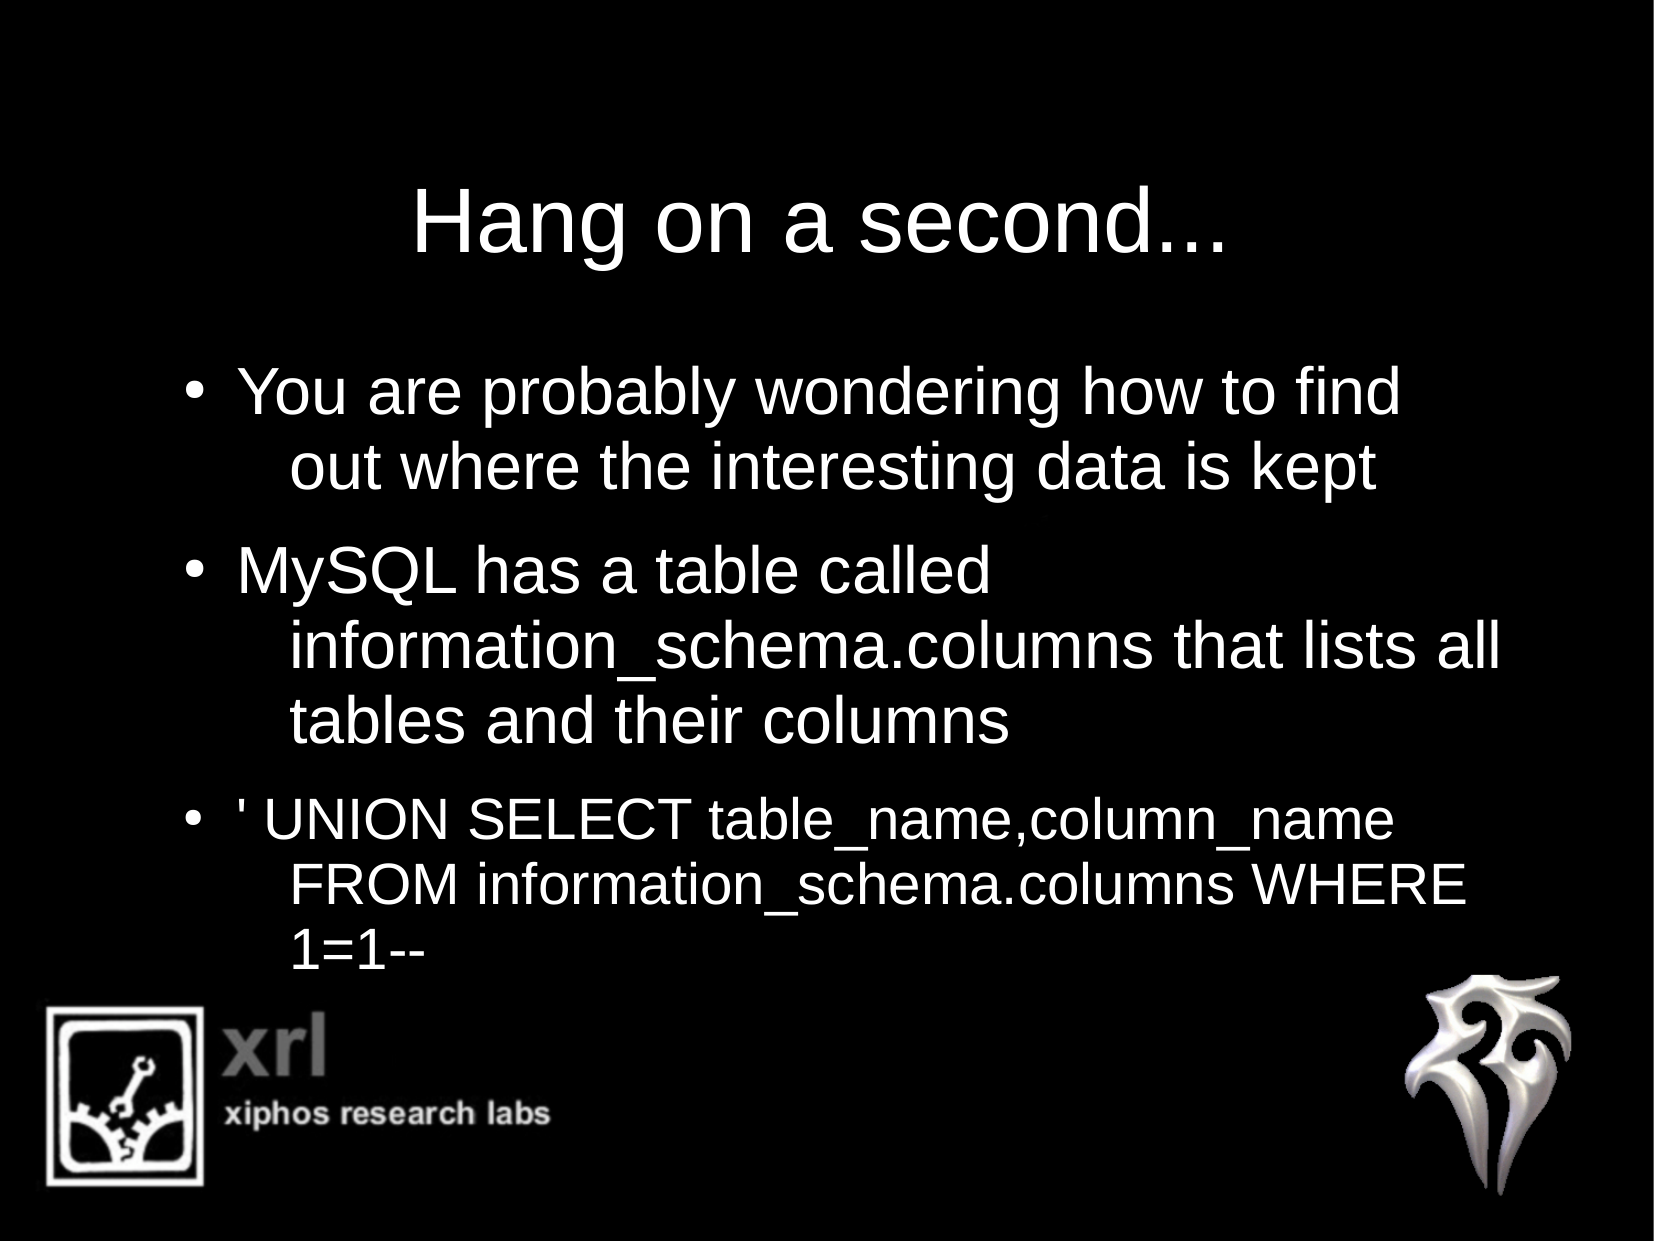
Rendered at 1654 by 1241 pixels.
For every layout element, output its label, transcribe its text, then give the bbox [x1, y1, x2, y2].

picture [0, 0, 1654, 1241]
list You are probably wondering how to find out where the interesting data is kept MySQL has a table called information_schema.columns that lists all tables and their columns ' UNION SELECT table_name,column_name FROM information_schema.columns WHERE 1=1-- [147, 354, 1506, 1173]
title Hang on a second... [135, 117, 1506, 325]
